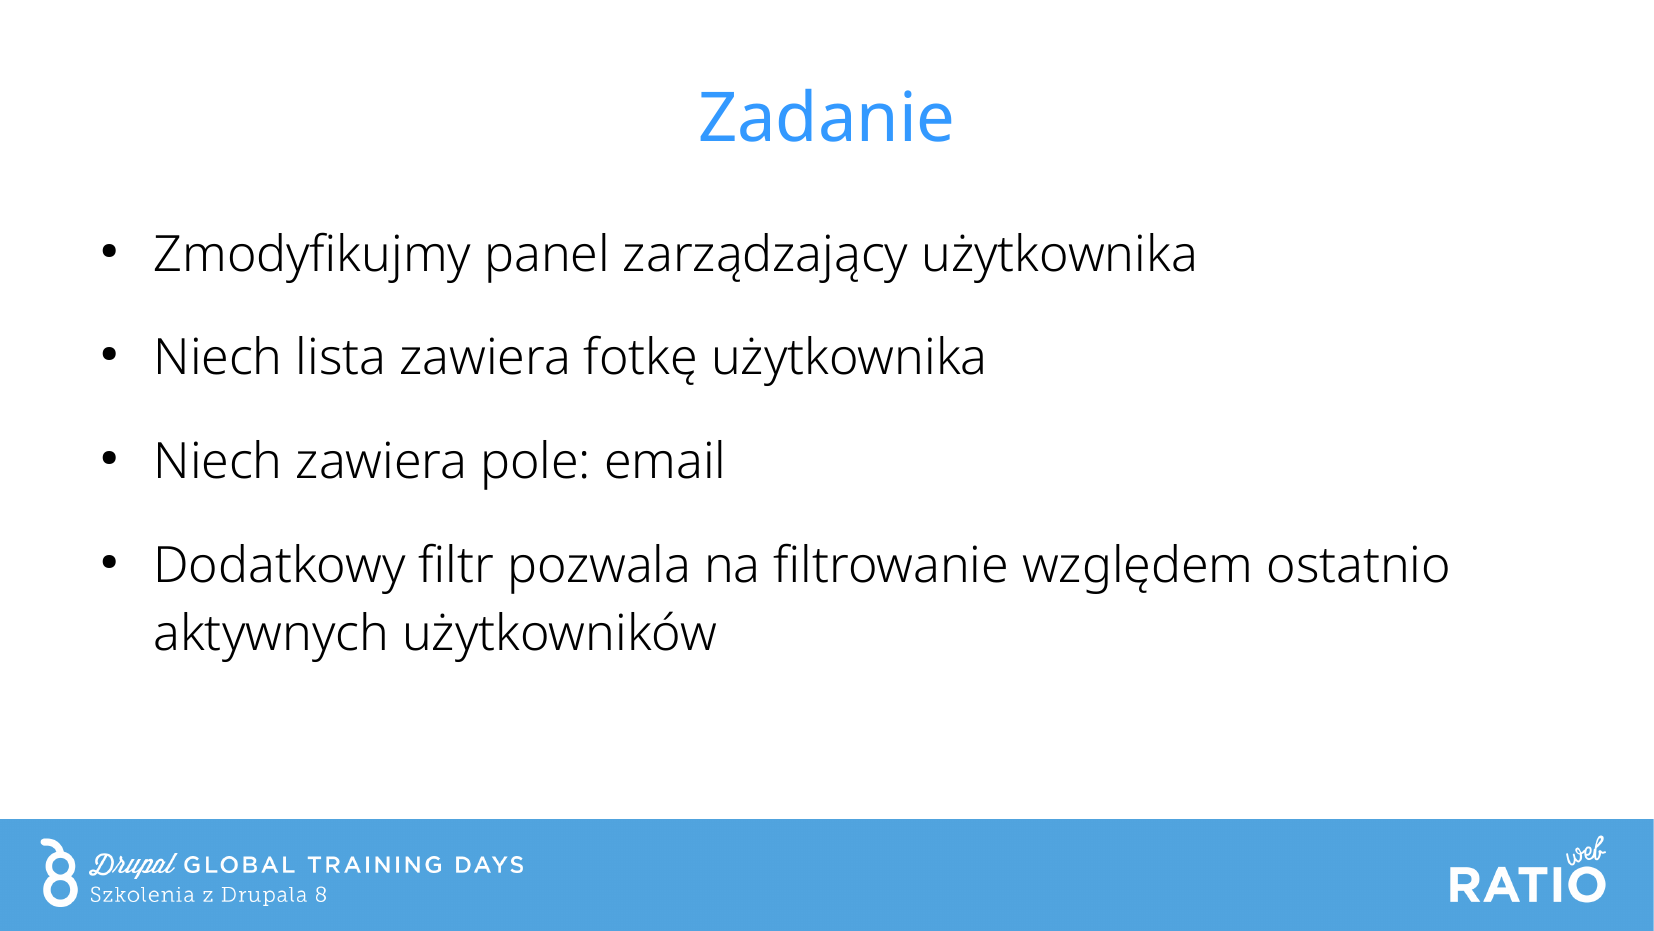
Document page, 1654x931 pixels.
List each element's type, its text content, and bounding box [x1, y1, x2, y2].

list Zmodyfikujmy panel zarządzający użytkownika Niech lista zawiera fotkę użytkownika Niech zawiera pole: email Dodatkowy filtr pozwala na filtrowanie względem ostatnio aktywnych użytkowników [82, 217, 1571, 758]
title Zadanie [82, 37, 1571, 193]
picture [0, 0, 1654, 931]
